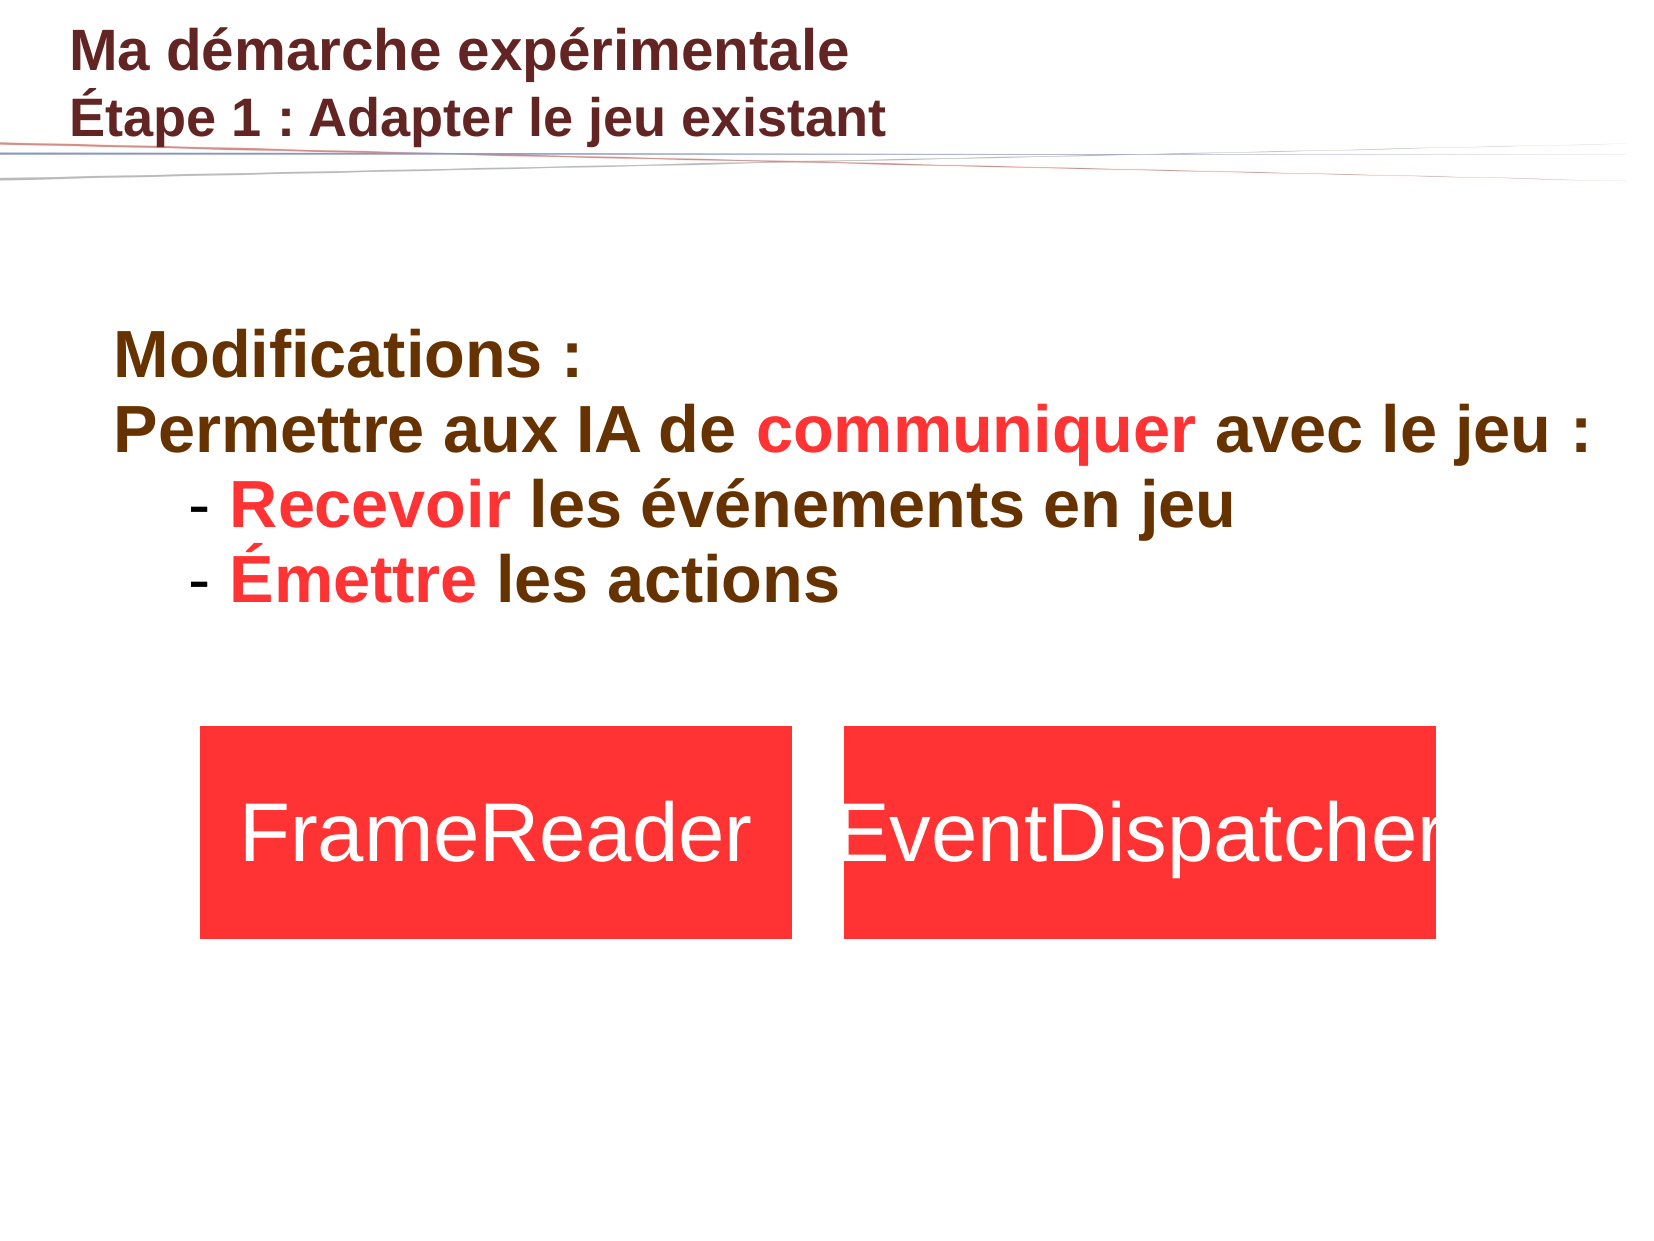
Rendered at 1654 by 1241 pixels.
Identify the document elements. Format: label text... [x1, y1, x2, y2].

text_box FrameReader [200, 726, 792, 939]
text_box Modifications : Permettre aux IA de communiquer avec le jeu : - Recevoir les événements en jeu - Émettre les actions [99, 309, 1489, 635]
text_box EventDispatcher [844, 726, 1436, 939]
picture [0, 133, 1626, 208]
title Ma démarche expérimentale Étape 1 : Adapter le jeu existant [0, 11, 957, 130]
